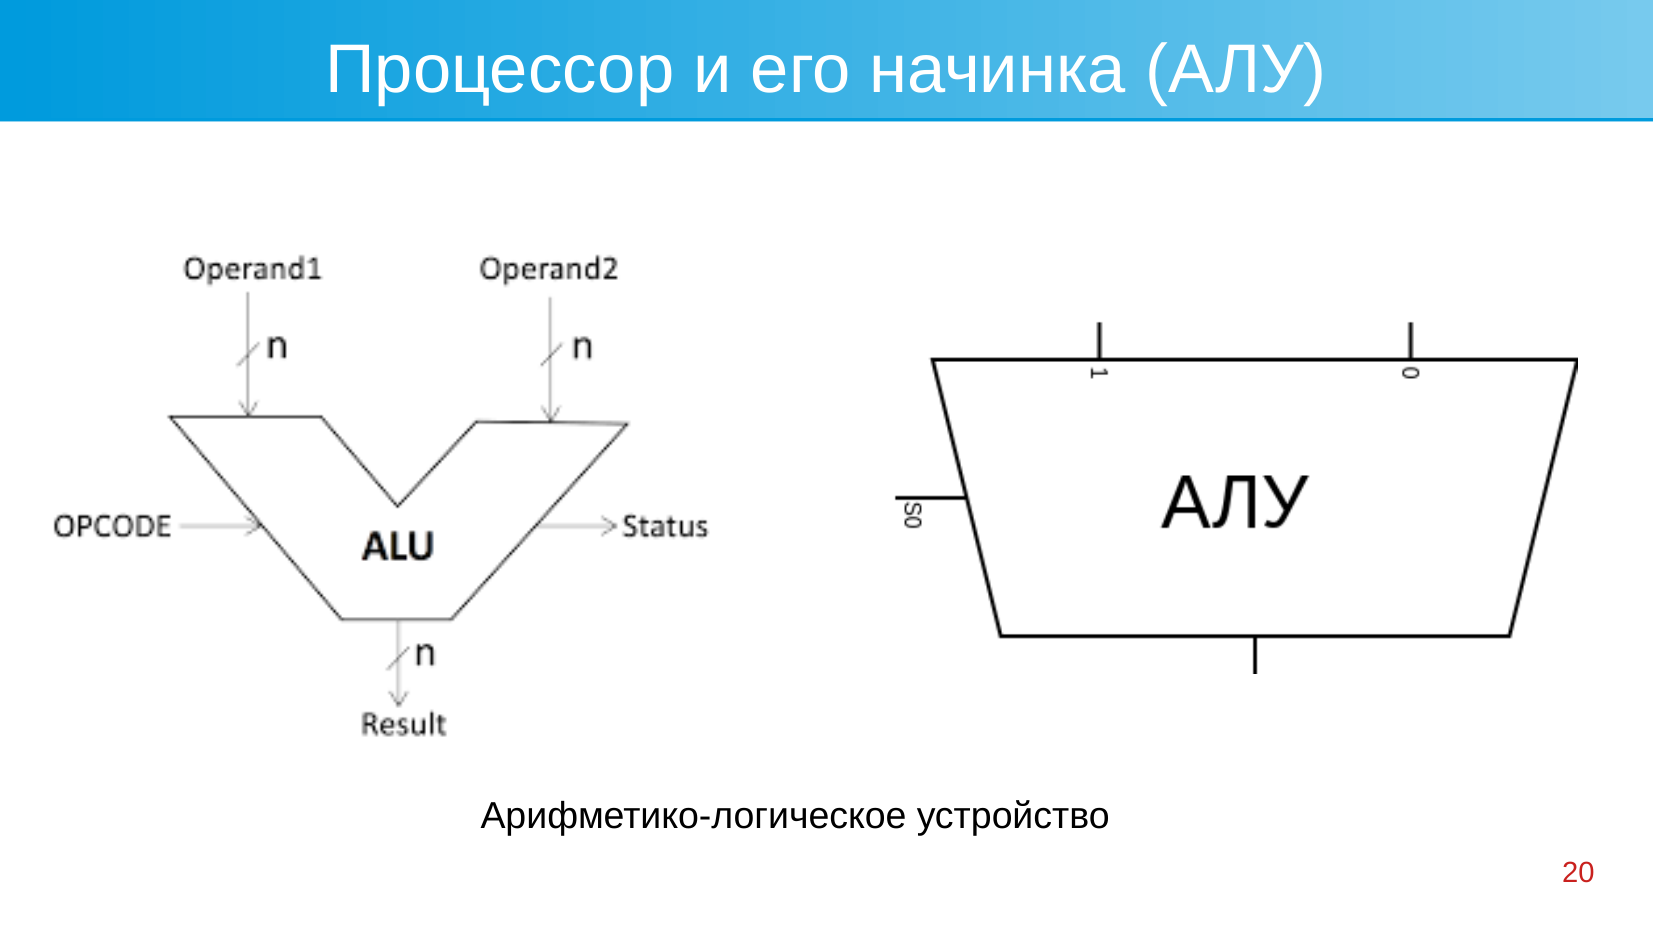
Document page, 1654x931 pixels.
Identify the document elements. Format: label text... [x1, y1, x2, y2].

title Процессор и его начинка (АЛУ) [59, 29, 1595, 108]
picture [892, 319, 1578, 674]
picture [37, 243, 723, 751]
text_box Арифметико-логическое устройство [465, 787, 1126, 845]
